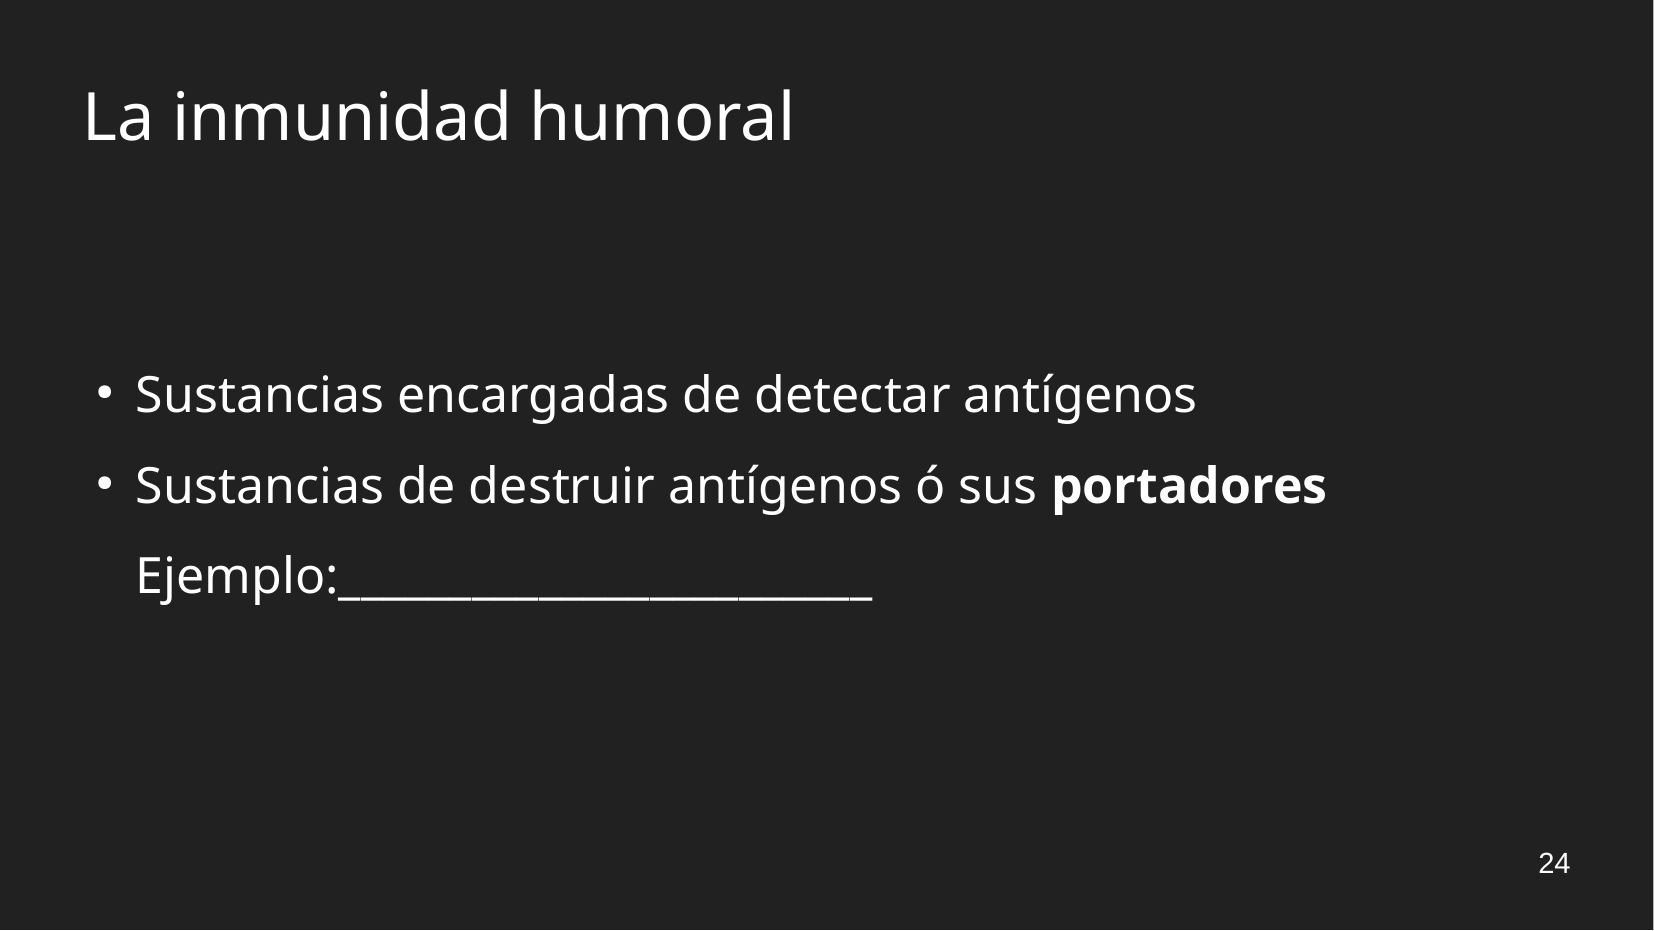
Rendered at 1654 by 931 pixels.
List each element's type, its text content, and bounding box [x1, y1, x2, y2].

title La inmunidad humoral [82, 37, 1571, 193]
list Sustancias encargadas de detectar antígenos Sustancias de destruir antígenos ó sus portadores Ejemplo:________________________ [82, 359, 1571, 615]
